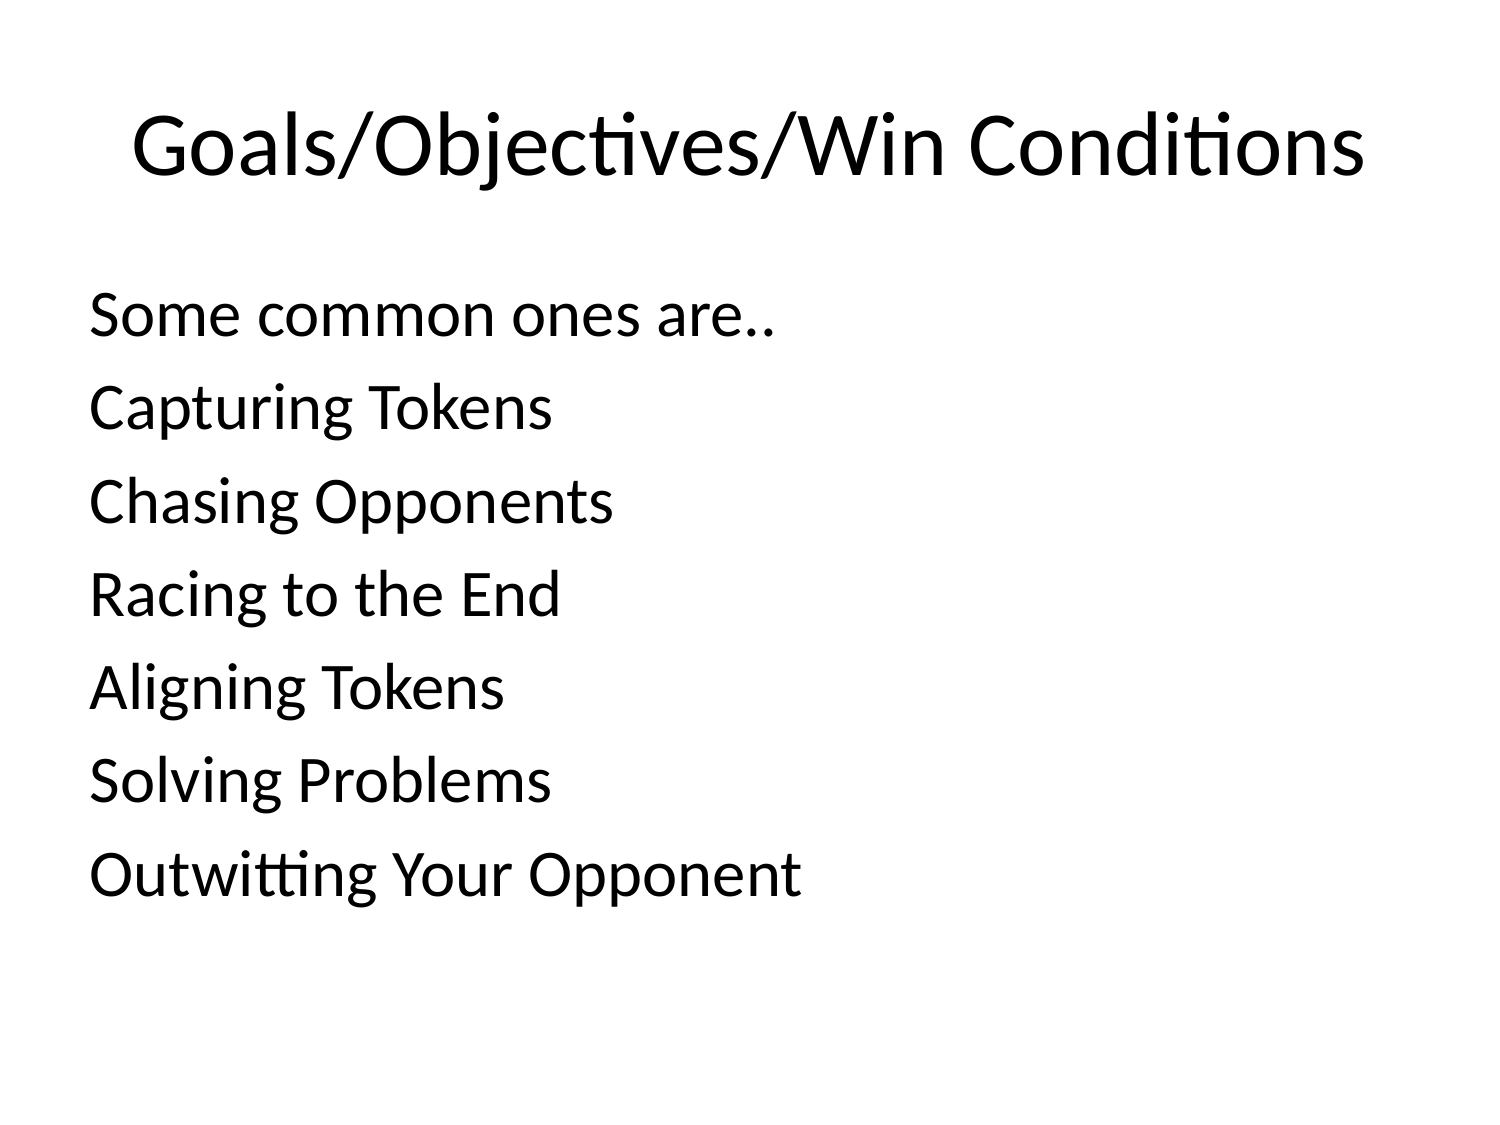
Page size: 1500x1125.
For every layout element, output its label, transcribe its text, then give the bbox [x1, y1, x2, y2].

title Goals/Objectives/Win Conditions [75, 45, 1425, 233]
list Some common ones are.. Capturing Tokens Chasing Opponents Racing to the End Aligning Tokens Solving Problems Outwitting Your Opponent [75, 262, 1425, 1005]
